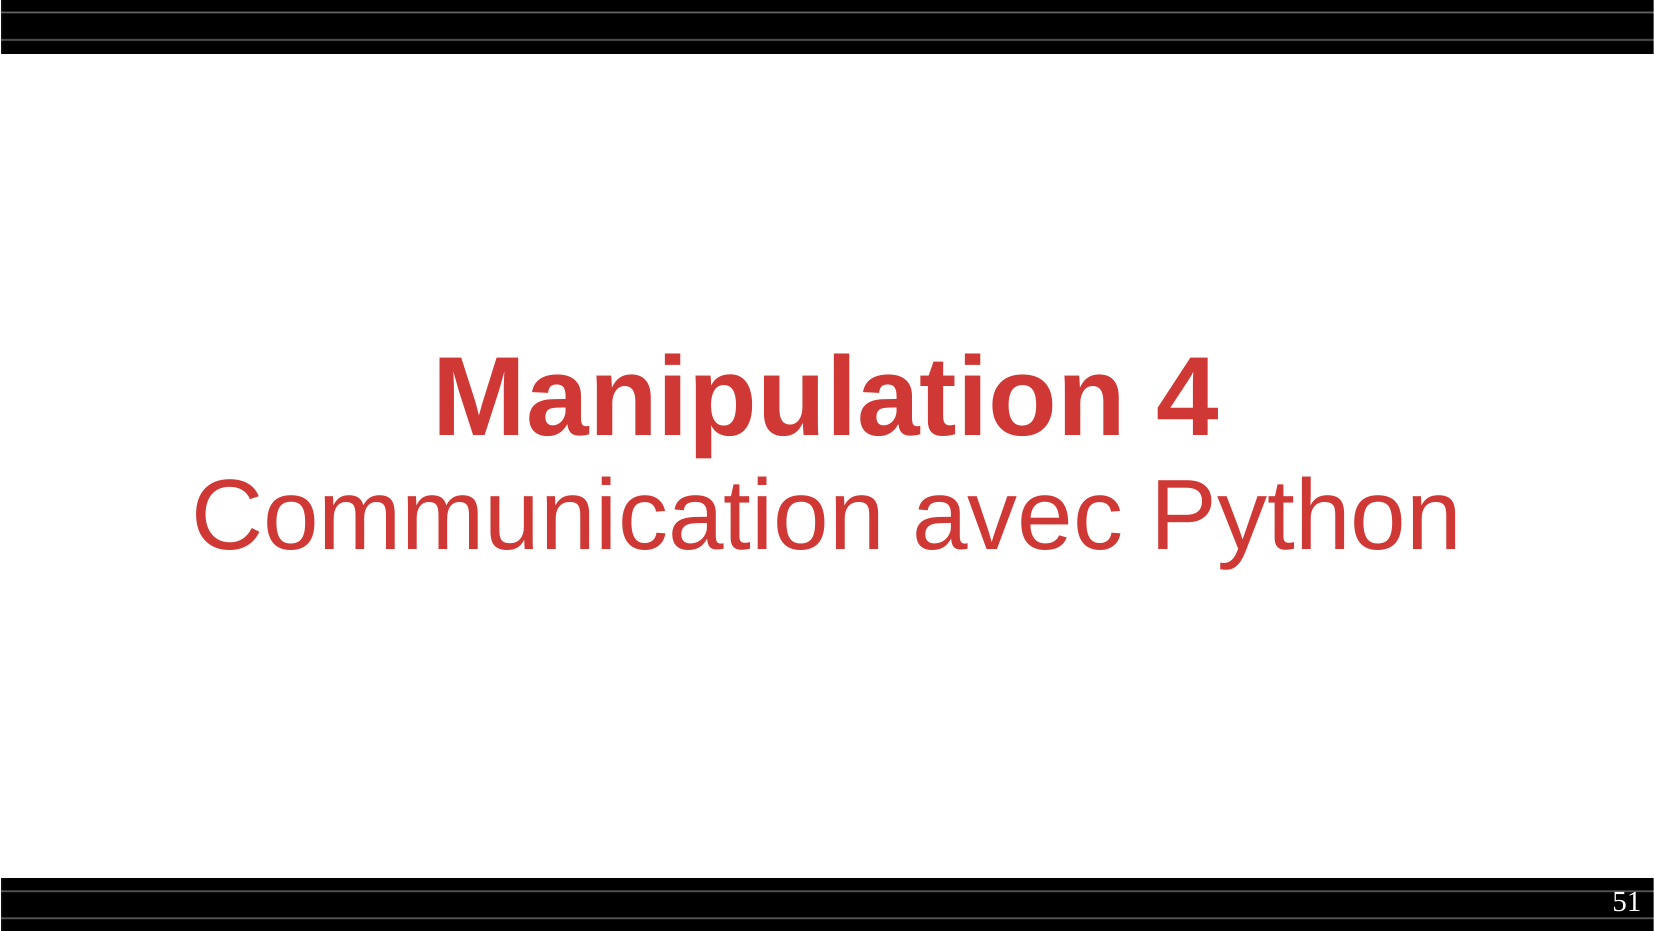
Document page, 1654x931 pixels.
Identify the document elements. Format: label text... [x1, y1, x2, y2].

picture [1, 878, 1654, 931]
subtitle Manipulation 4 Communication avec Python [82, 92, 1571, 813]
picture [1, 0, 1654, 54]
